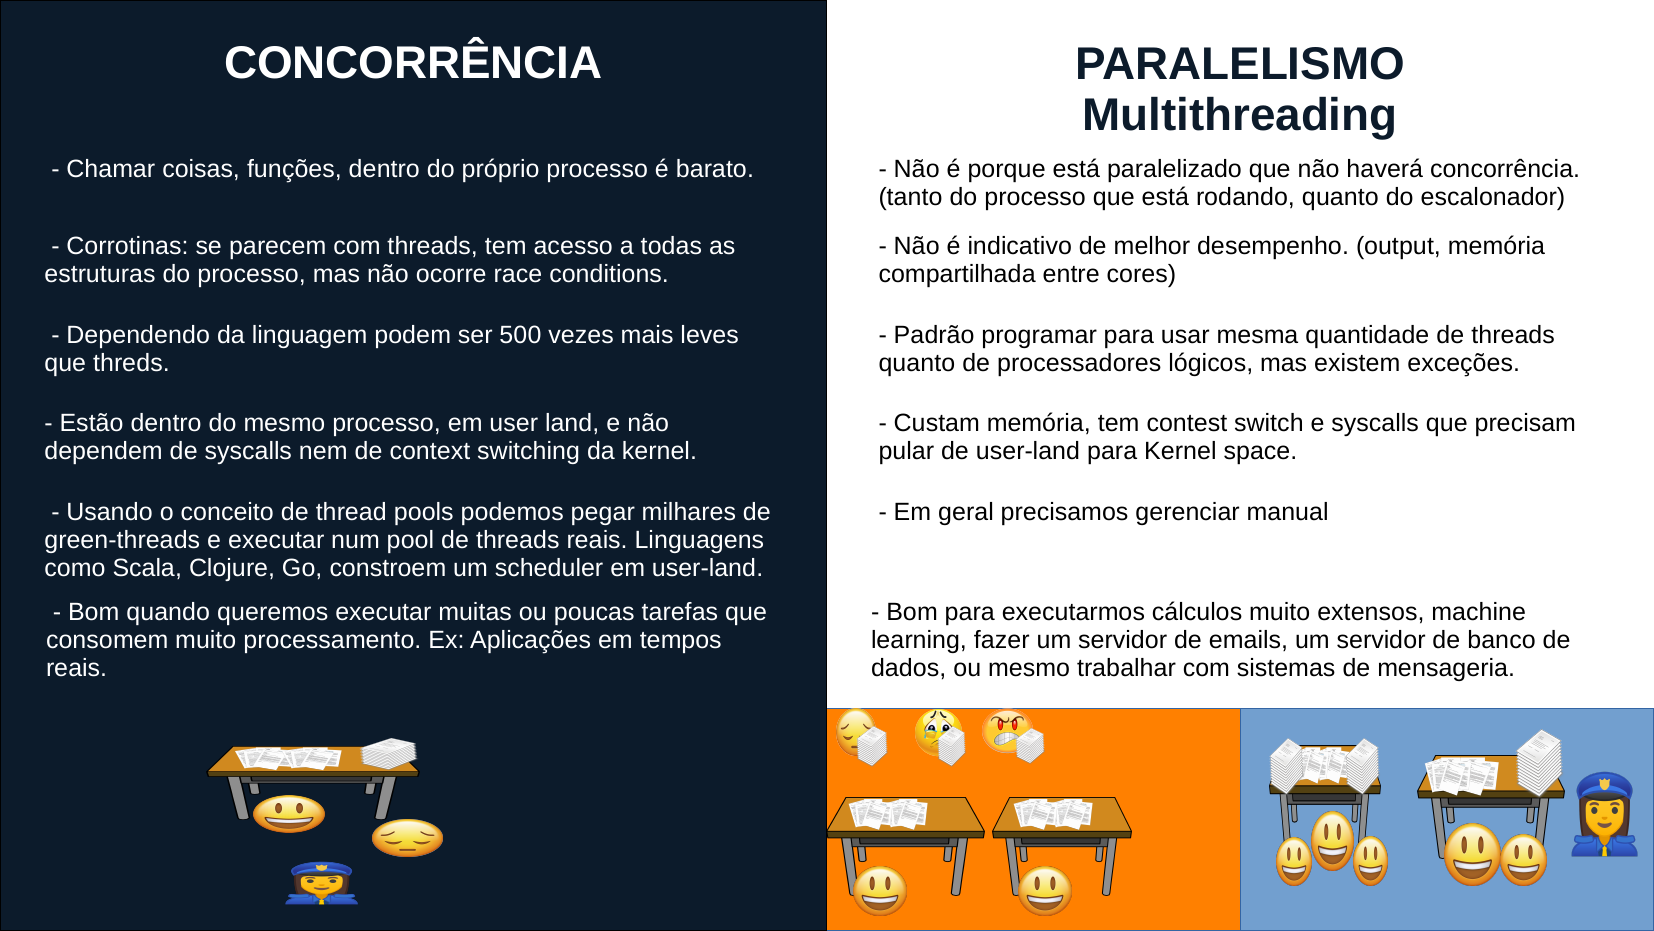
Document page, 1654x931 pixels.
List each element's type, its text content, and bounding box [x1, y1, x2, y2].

text_box - Dependendo da linguagem podem ser 500 vezes mais leves que threds. [29, 313, 790, 384]
picture [992, 797, 1132, 916]
text_box - Estão dentro do mesmo processo, em user land, e não dependem de syscalls nem de context switching da kernel. [29, 401, 790, 473]
text_box - Corrotinas: se parecem com threads, tem acesso a todas as estruturas do processo, mas não ocorre race conditions. [29, 224, 790, 296]
text_box - Não é porque está paralelizado que não haverá concorrência. (tanto do processo que está rodando, quanto do escalonador) [863, 147, 1625, 219]
text_box - Padrão programar para usar mesma quantidade de threads quanto de processadores lógicos, mas existem exceções. [863, 313, 1595, 384]
picture [826, 797, 985, 916]
text_box - Usando o conceito de thread pools podemos pegar milhares de green-threads e executar num pool de threads reais. Linguagens como Scala, Clojure, Go, constroem um scheduler em user-land. [29, 490, 790, 590]
text_box - Em geral precisamos gerenciar manual [863, 490, 1595, 562]
picture [277, 860, 366, 906]
text_box - Bom quando queremos executar muitas ou poucas tarefas que consomem muito processamento. Ex: Aplicações em tempos reais. [31, 590, 792, 690]
text_box [0, 0, 1654, 931]
picture [206, 738, 443, 857]
picture [981, 708, 1046, 765]
text_box PARALELISMO Multithreading [974, 30, 1506, 147]
picture [1417, 729, 1645, 886]
text_box - Custam memória, tem contest switch e syscalls que precisam pular de user-land para Kernel space. [863, 401, 1595, 473]
text_box - Bom para executarmos cálculos muito extensos, machine learning, fazer um servidor de emails, um servidor de banco de dados, ou mesmo trabalhar com sistemas de mensageria. [856, 590, 1588, 690]
picture [1269, 738, 1388, 886]
text_box - Não é indicativo de melhor desempenho. (output, memória compartilhada entre cores) [863, 224, 1595, 296]
text_box CONCORRÊNCIA [147, 29, 680, 96]
picture [914, 708, 967, 768]
text_box - Chamar coisas, funções, dentro do próprio processo é barato. [29, 147, 790, 191]
picture [836, 708, 889, 768]
